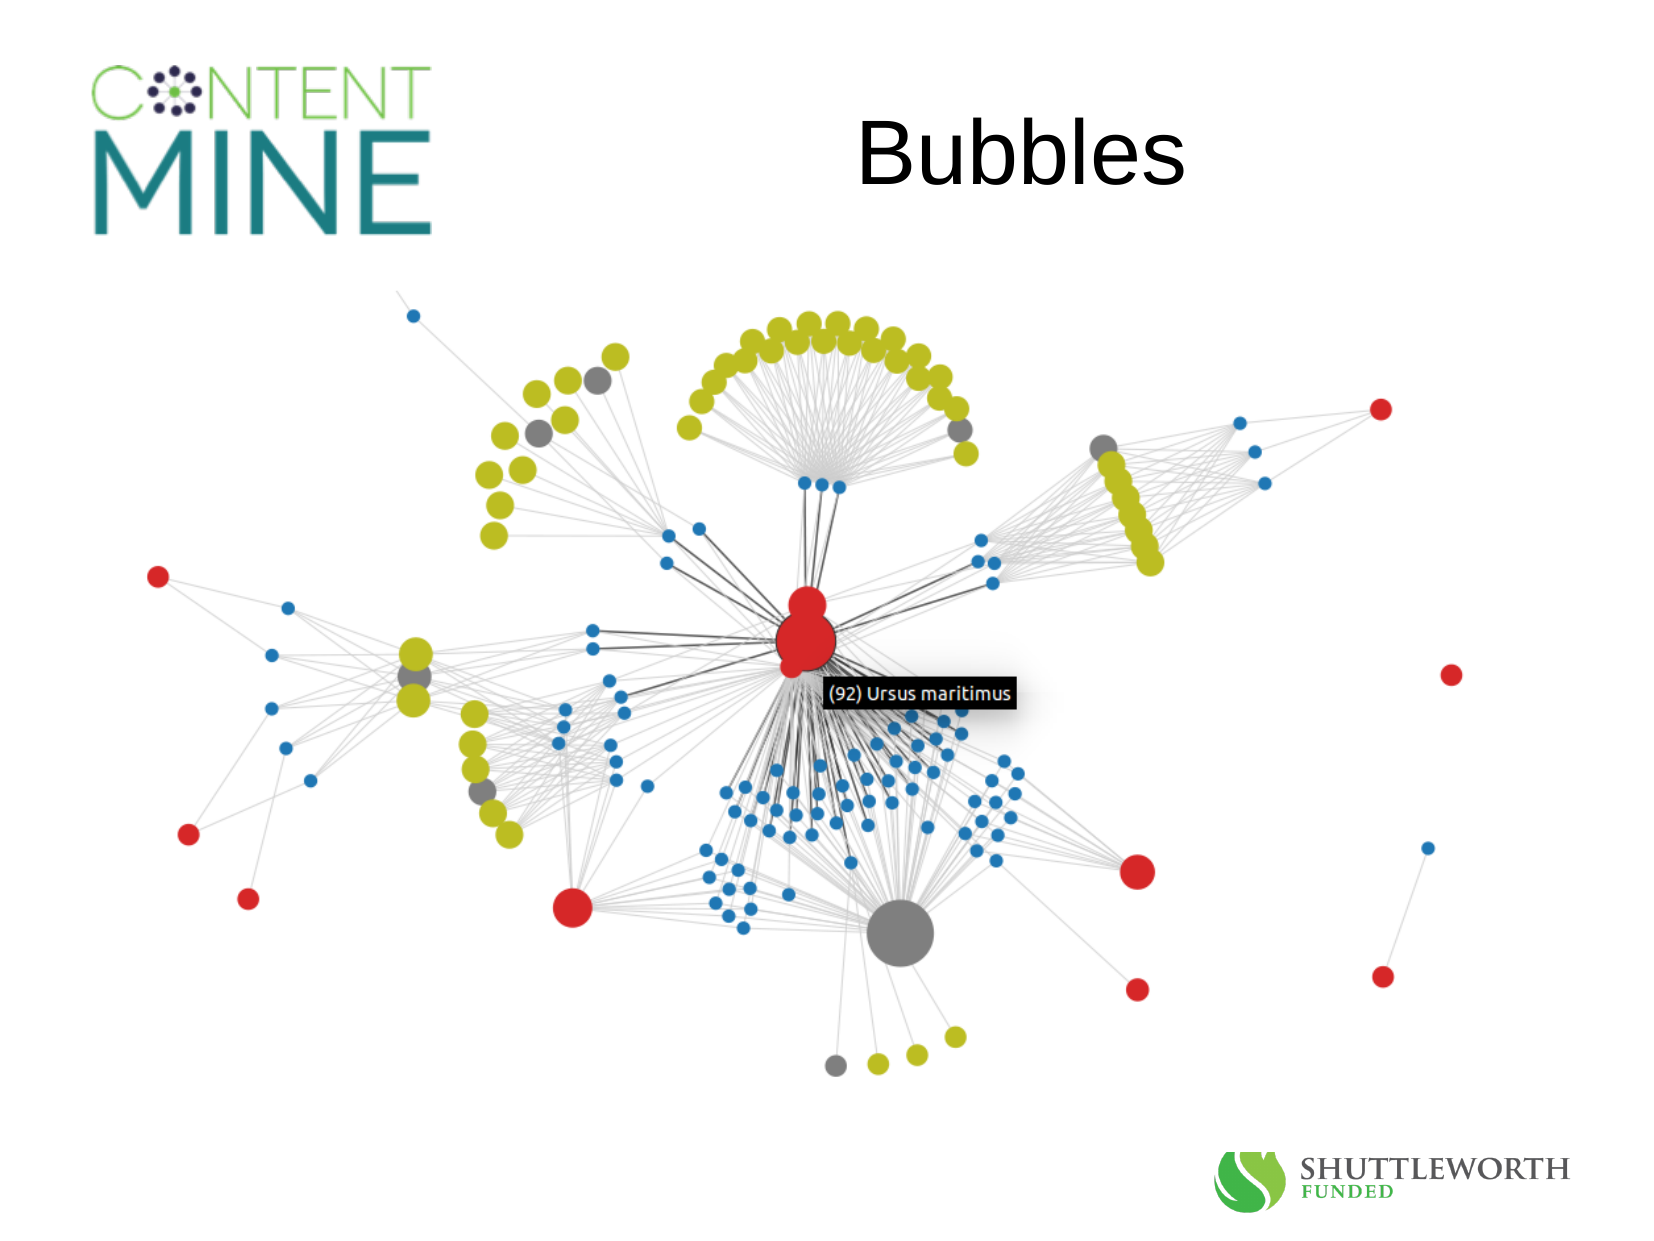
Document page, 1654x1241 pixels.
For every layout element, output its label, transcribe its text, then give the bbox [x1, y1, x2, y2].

title Bubbles [472, 49, 1571, 257]
picture [75, 237, 1581, 1222]
picture [91, 64, 432, 236]
